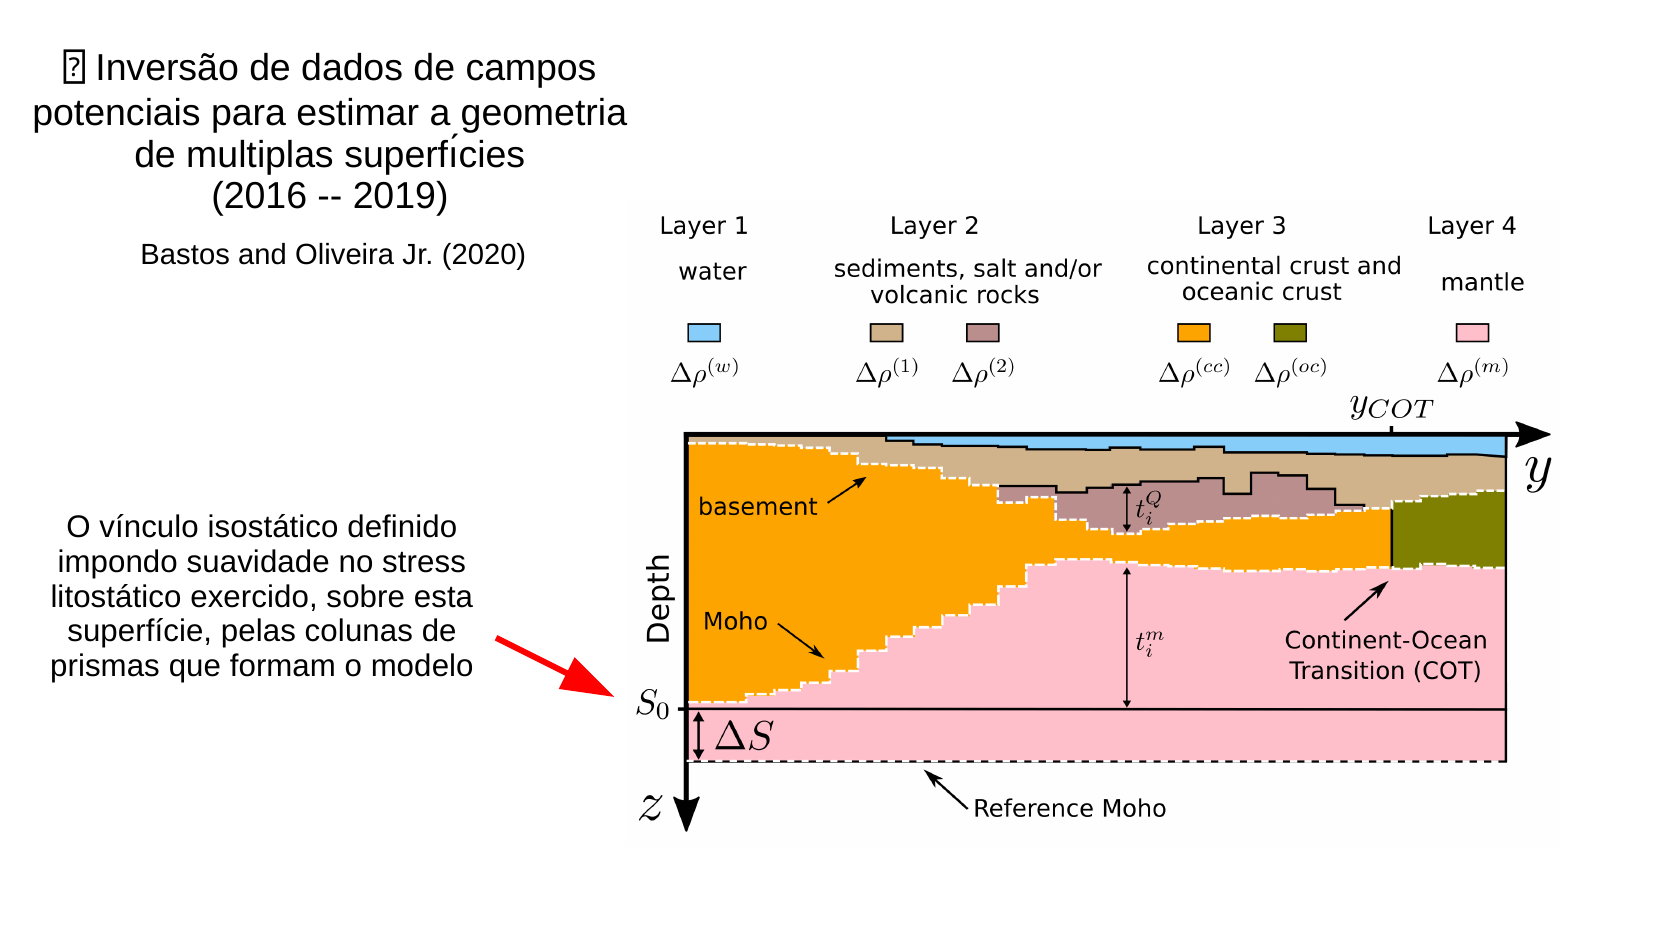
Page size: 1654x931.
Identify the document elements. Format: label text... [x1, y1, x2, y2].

text_box ⍰ Inversão de dados de campos potenciais para estimar a geometria de multiplas superfı́cies (2016 -- 2019) [17, 32, 674, 249]
text_box Bastos and Oliveira Jr. (2020) [85, 230, 582, 278]
text_box O vínculo isostático definido impondo suavidade no stress litostático exercido, sobre esta superfície, pelas colunas de prismas que formam o modelo [35, 501, 520, 691]
picture [625, 200, 1559, 847]
